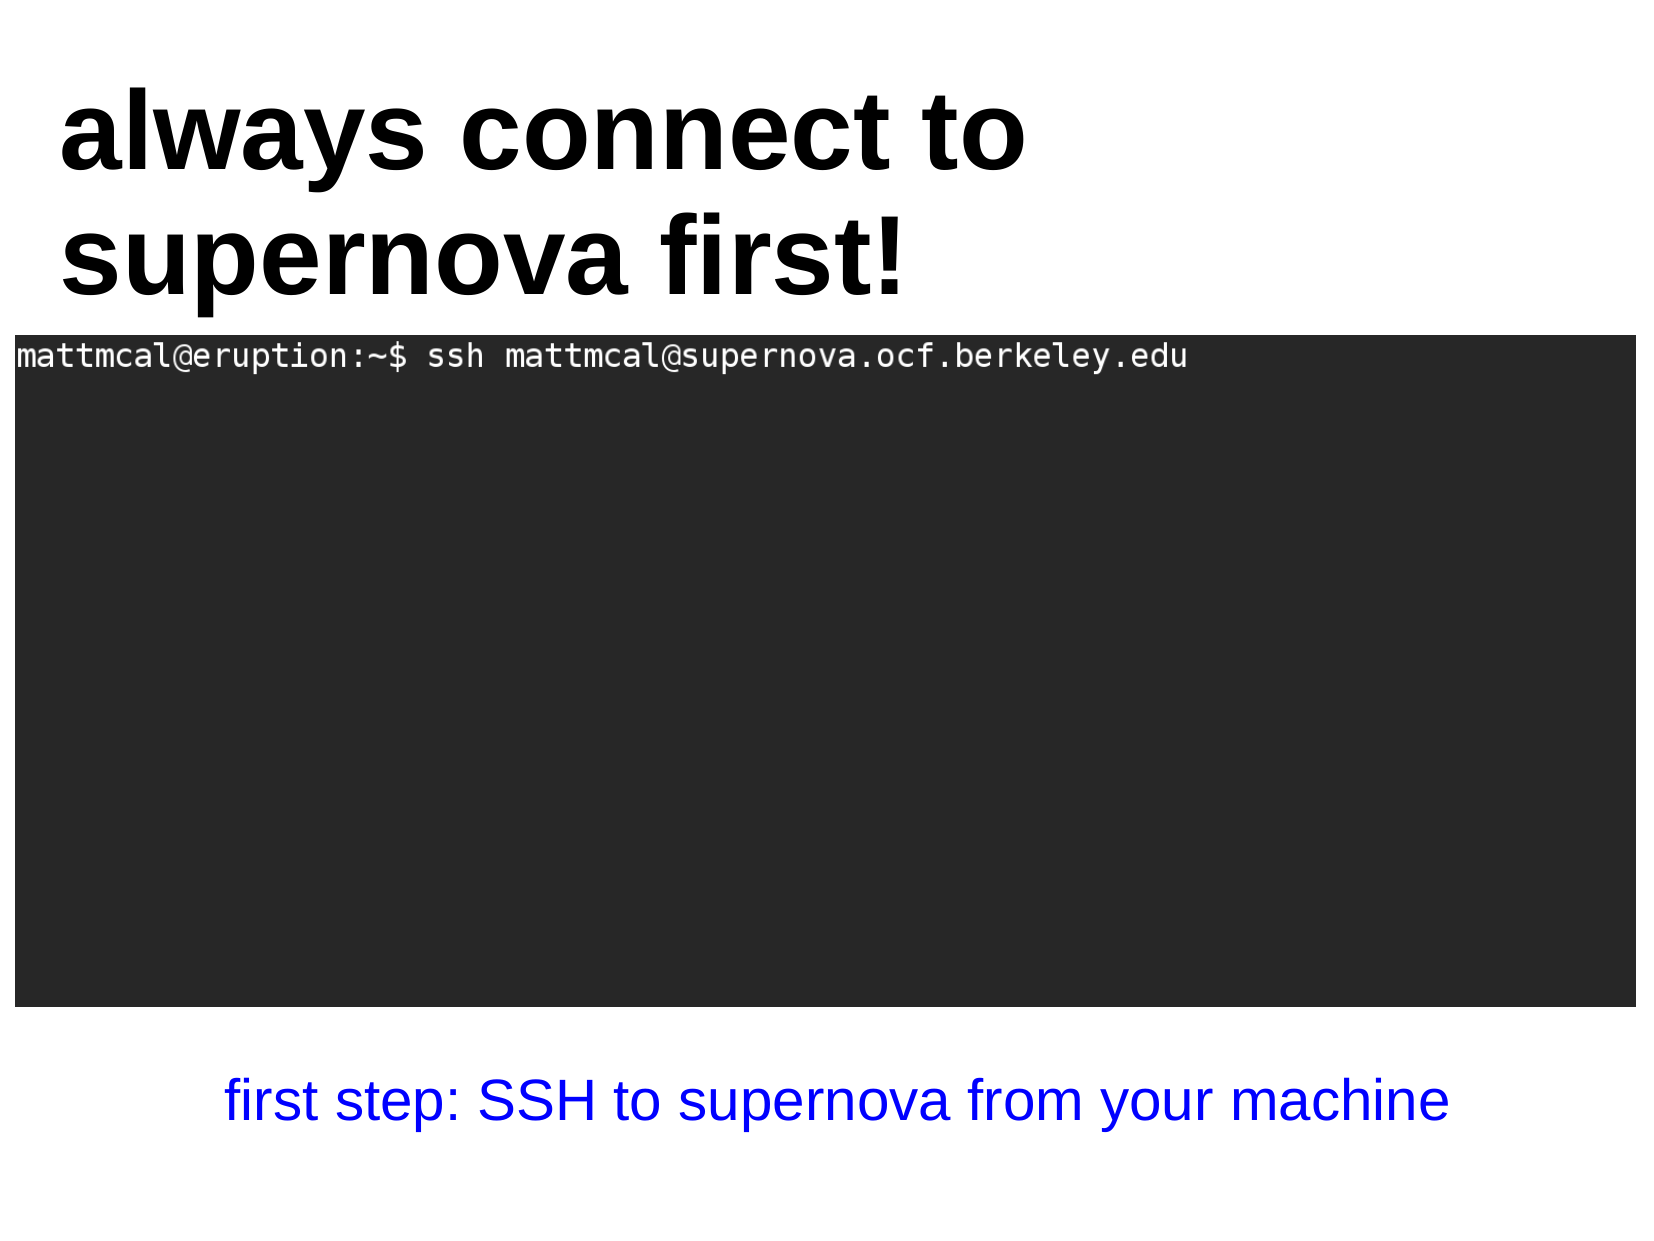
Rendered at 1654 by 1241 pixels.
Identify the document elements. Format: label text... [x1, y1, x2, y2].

text_box always connect to supernova first! [45, 60, 1546, 327]
text_box first step: SSH to supernova from your machine [210, 1060, 1471, 1206]
picture [15, 335, 1636, 1007]
